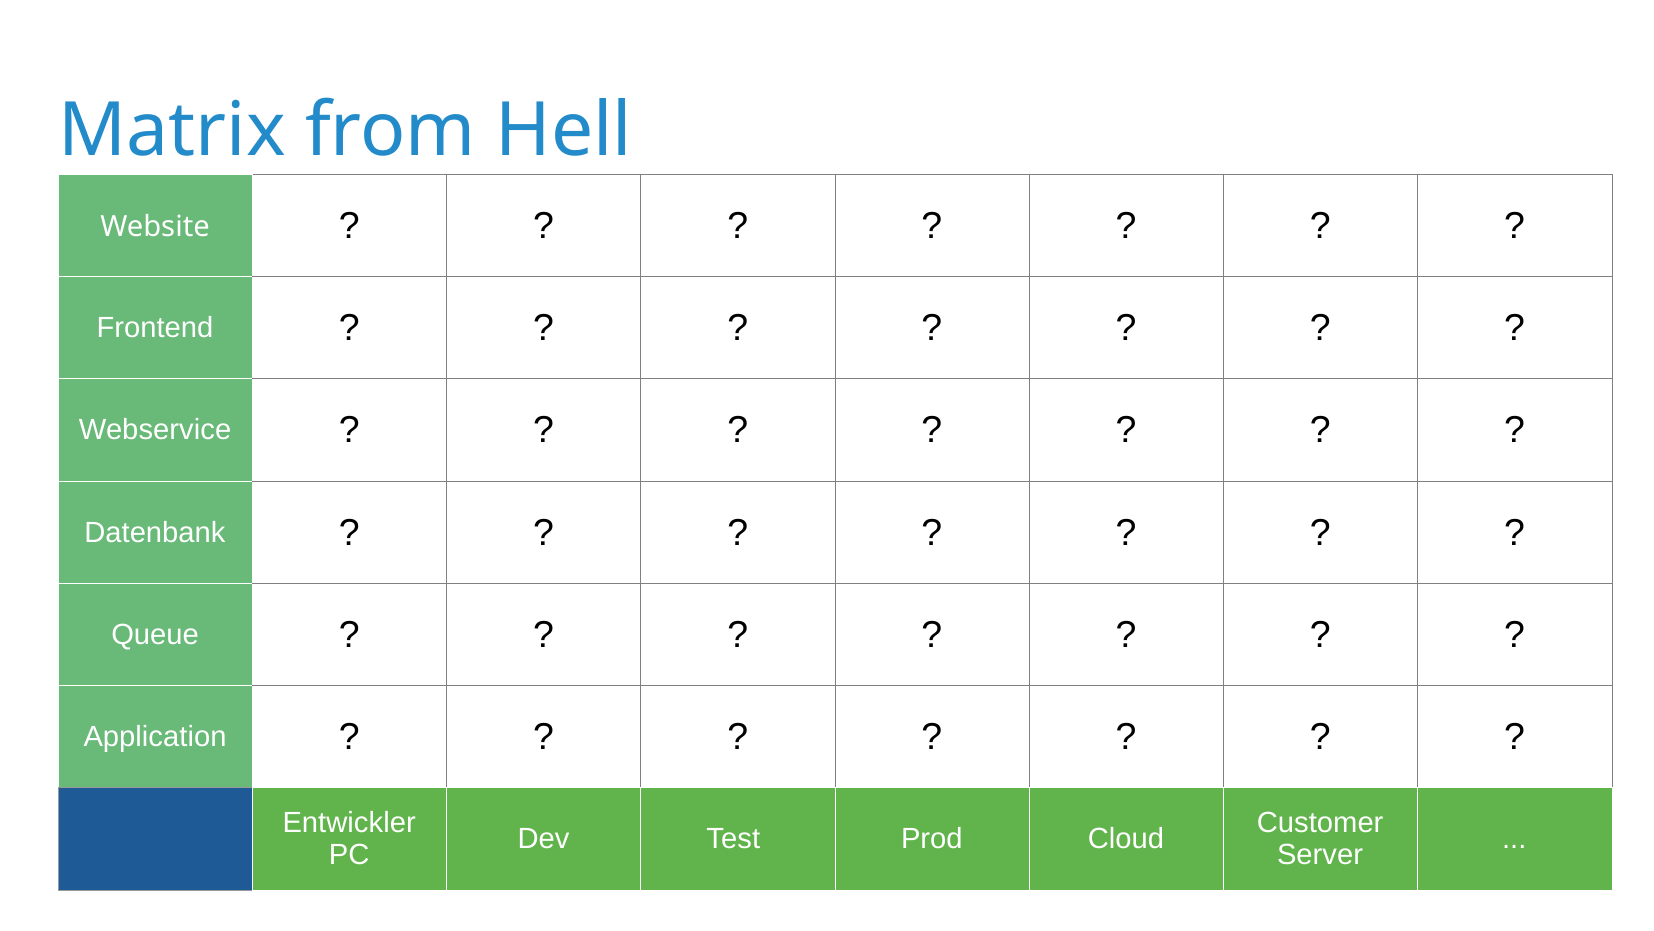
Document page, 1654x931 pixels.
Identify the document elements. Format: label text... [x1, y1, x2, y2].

table_cell ? [1224, 277, 1417, 378]
table_cell ? [1224, 584, 1417, 685]
table_cell Entwickler PC [253, 788, 446, 890]
table_cell Datenbank [59, 482, 252, 583]
table_cell ? [1418, 379, 1612, 481]
table_cell ? [447, 584, 640, 685]
table_header ? [1418, 175, 1612, 276]
table_cell ? [641, 482, 835, 583]
table_cell ? [836, 584, 1029, 685]
table_cell Webservice [59, 379, 252, 481]
table_header Website [59, 178, 252, 276]
table_header ? [1030, 178, 1223, 276]
table_cell ? [1224, 379, 1417, 481]
table_cell ? [1030, 686, 1223, 787]
table_cell ? [253, 584, 446, 685]
table_cell Test [641, 788, 835, 890]
table_cell ? [1224, 686, 1417, 787]
table_cell Application [59, 686, 252, 787]
table_cell ? [836, 277, 1029, 378]
table_cell ? [253, 686, 446, 787]
table_cell ? [1418, 686, 1612, 787]
table_cell ? [447, 686, 640, 787]
table_cell Queue [59, 584, 252, 685]
table_cell ? [1418, 277, 1612, 378]
table_cell ? [641, 584, 835, 685]
table_cell ? [836, 686, 1029, 787]
table_cell ? [253, 277, 446, 378]
table_header ? [836, 178, 1029, 276]
table_cell ? [253, 379, 446, 481]
table_cell [59, 788, 252, 890]
table_cell ? [641, 686, 835, 787]
table_cell ? [641, 379, 835, 481]
table_cell ? [447, 277, 640, 378]
table_cell ? [1418, 482, 1612, 583]
table_header ? [1224, 178, 1417, 276]
table_cell ? [641, 277, 835, 378]
table_cell Dev [447, 788, 640, 890]
table_cell ? [1030, 277, 1223, 378]
table_cell Prod [836, 788, 1029, 890]
table_cell Frontend [59, 277, 252, 378]
table_header ? [641, 178, 835, 276]
table_cell ? [1030, 584, 1223, 685]
table_cell ? [1418, 584, 1612, 685]
table_header ? [253, 178, 446, 276]
table_cell ? [447, 482, 640, 583]
table_cell ? [447, 379, 640, 481]
table_cell ? [836, 482, 1029, 583]
table_cell Cloud [1030, 788, 1223, 890]
table_cell ... [1418, 788, 1612, 890]
title Matrix from Hell [59, 59, 1595, 178]
table_cell ? [836, 379, 1029, 481]
table_cell Customer Server [1224, 788, 1417, 890]
table_cell ? [253, 482, 446, 583]
table_cell ? [1030, 379, 1223, 481]
table_cell ? [1224, 482, 1417, 583]
table_header ? [447, 178, 640, 276]
table_cell ? [1030, 482, 1223, 583]
